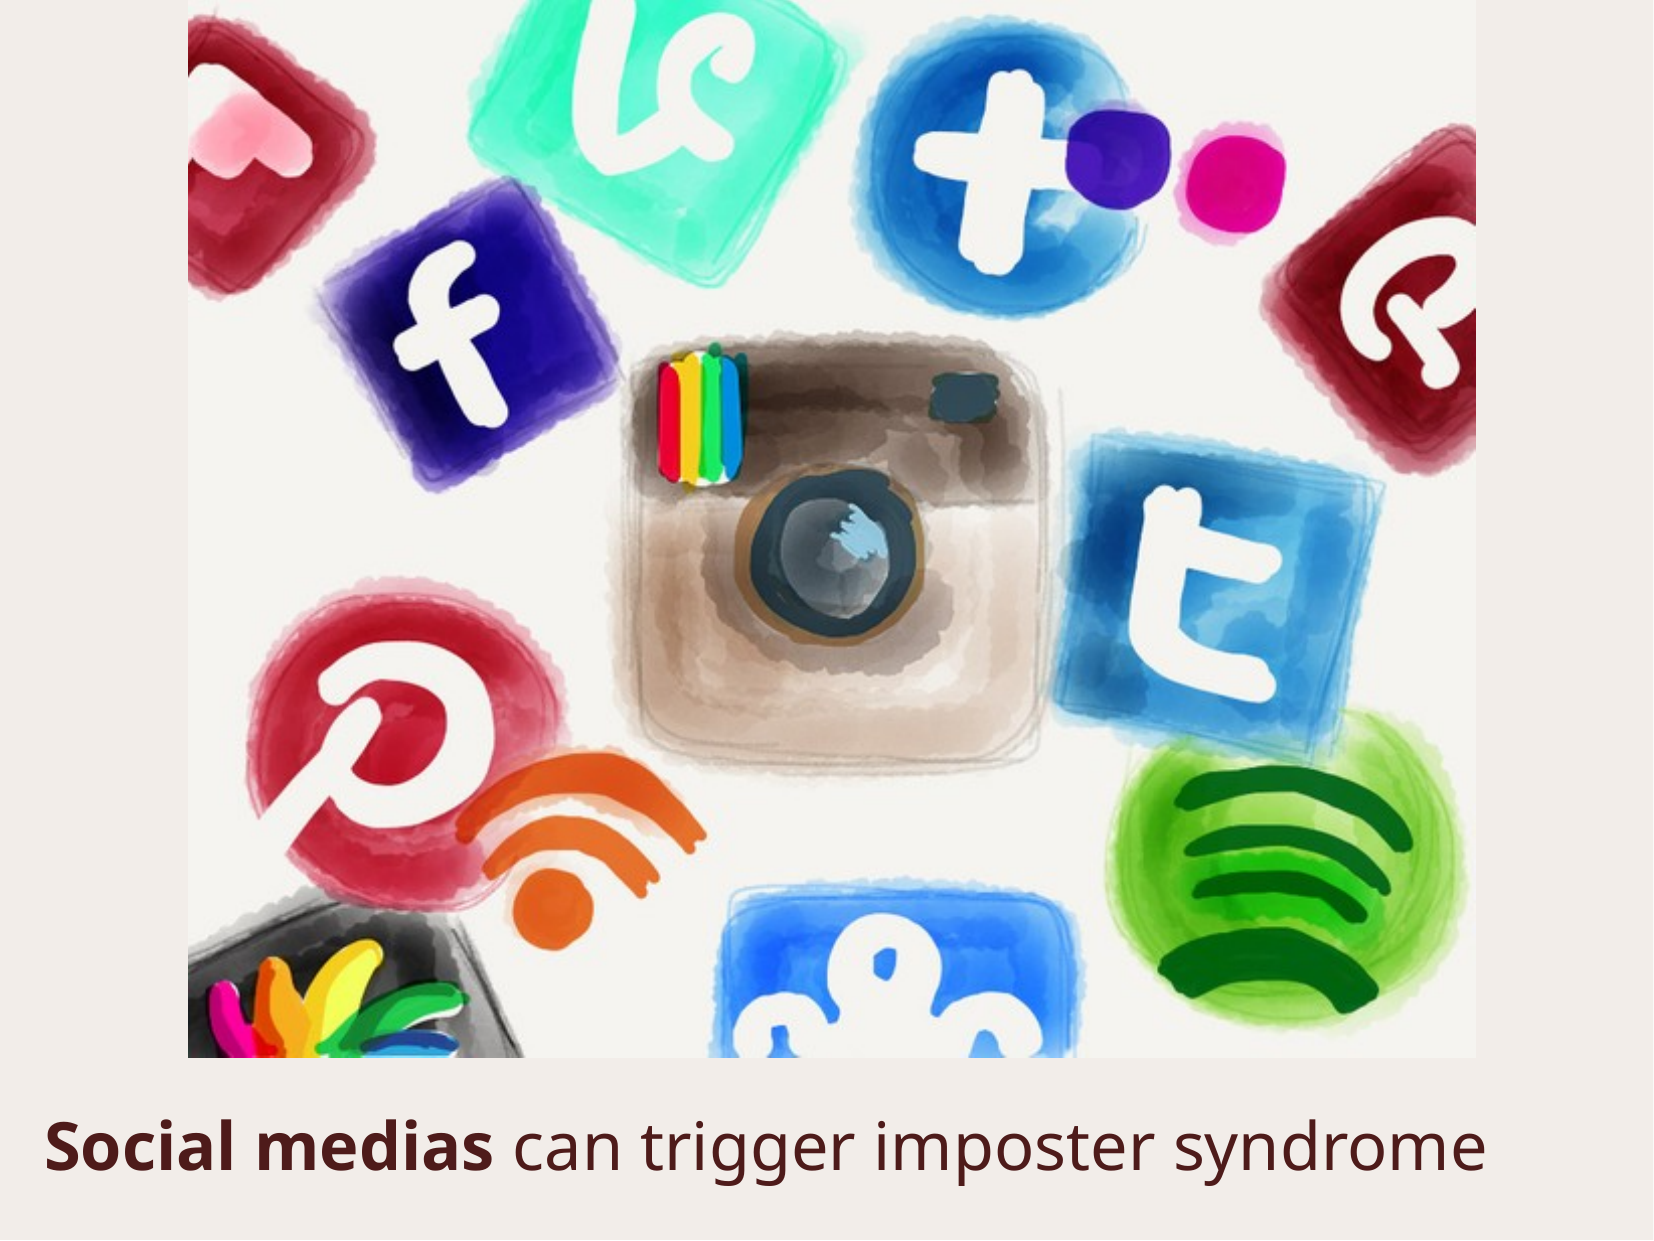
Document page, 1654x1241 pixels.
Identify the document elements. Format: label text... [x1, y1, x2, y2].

text_box Social medias can trigger imposter syndrome [29, 1091, 1654, 1241]
picture [188, 0, 1476, 1058]
